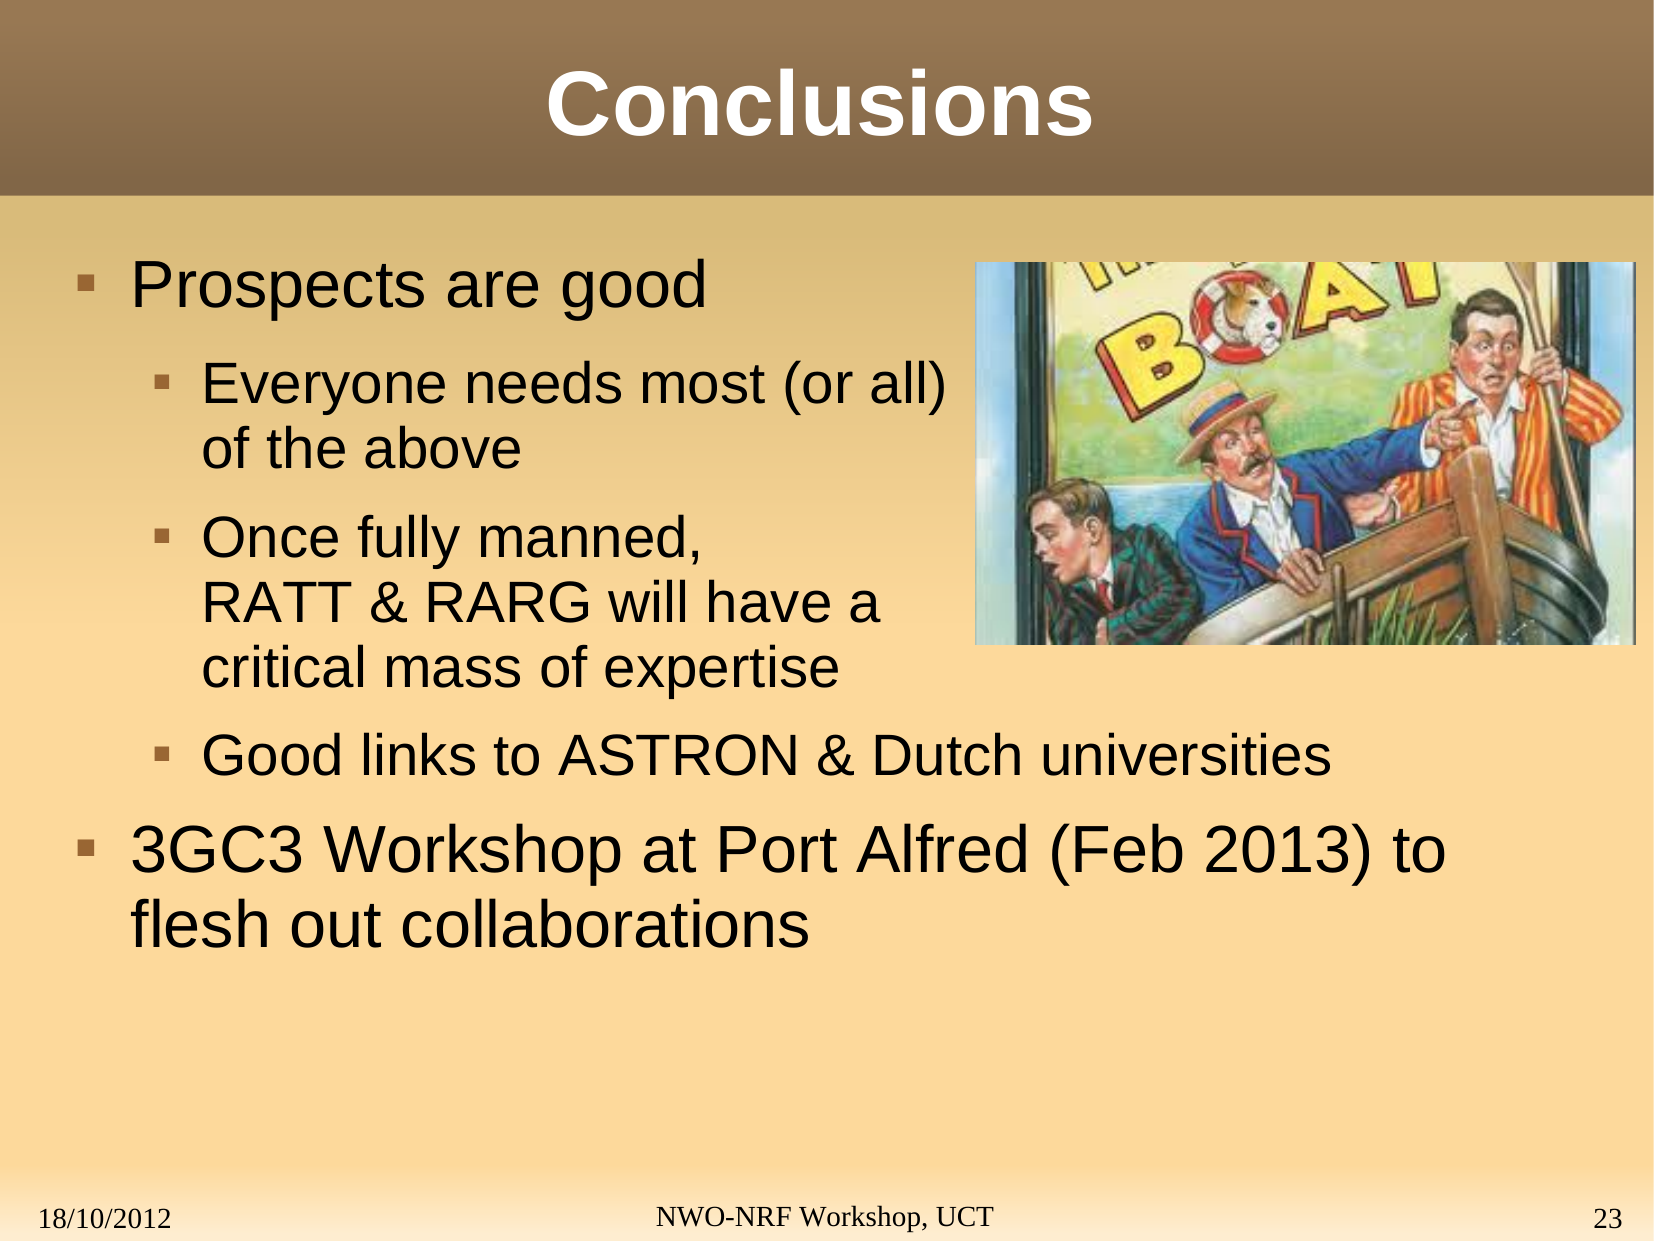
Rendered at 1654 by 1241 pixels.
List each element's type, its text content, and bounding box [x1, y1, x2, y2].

title Conclusions [76, 0, 1565, 208]
picture [0, 0, 1654, 1241]
list Prospects are good Everyone needs most (or all) of the above Once fully manned, RATT & RARG will have a critical mass of expertise Good links to ASTRON & Dutch universities 3GC3 Workshop at Port Alfred (Feb 2013) to flesh out collaborations [60, 246, 1549, 1066]
